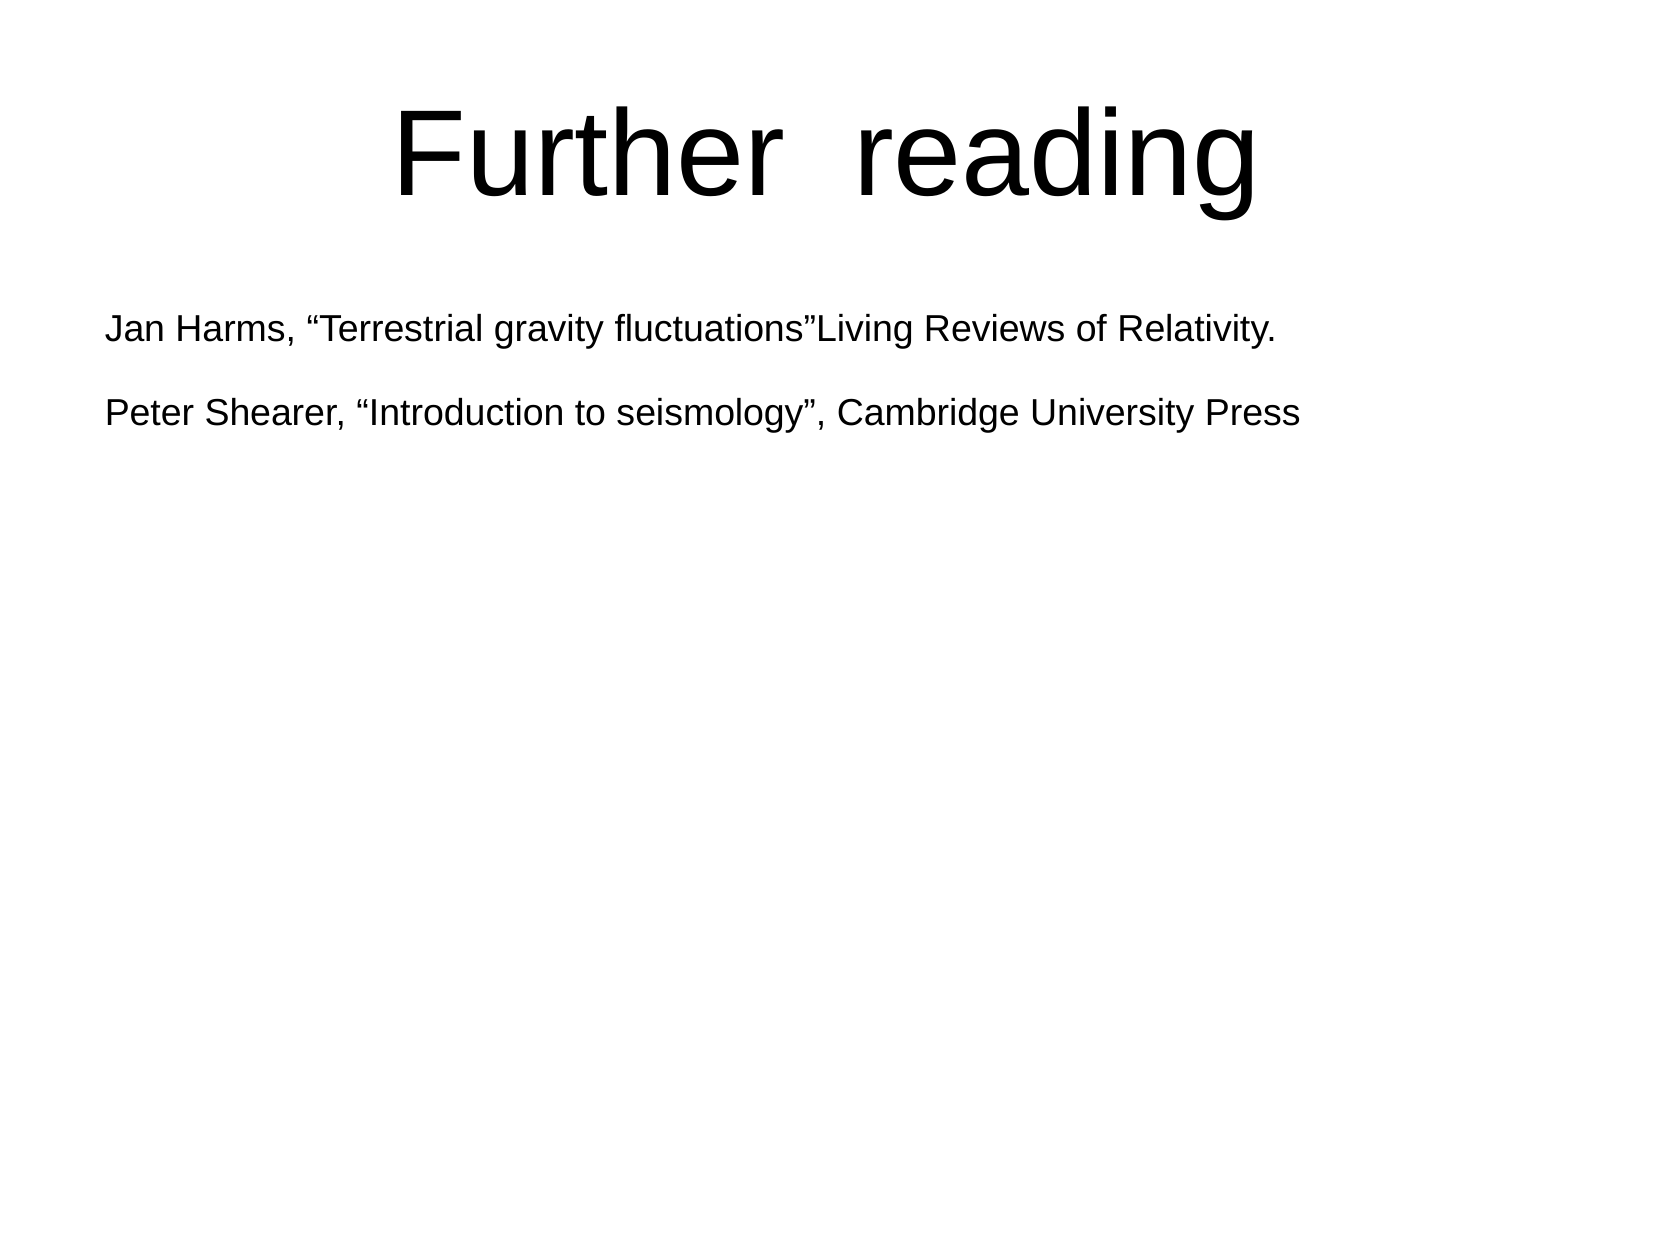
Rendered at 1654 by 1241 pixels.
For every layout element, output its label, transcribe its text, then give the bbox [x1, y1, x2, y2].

text_box Jan Harms, “Terrestrial gravity fluctuations”Living Reviews of Relativity. Peter Shearer, “Introduction to seismology”, Cambridge University Press [90, 300, 1561, 525]
title Further reading [82, 49, 1571, 257]
